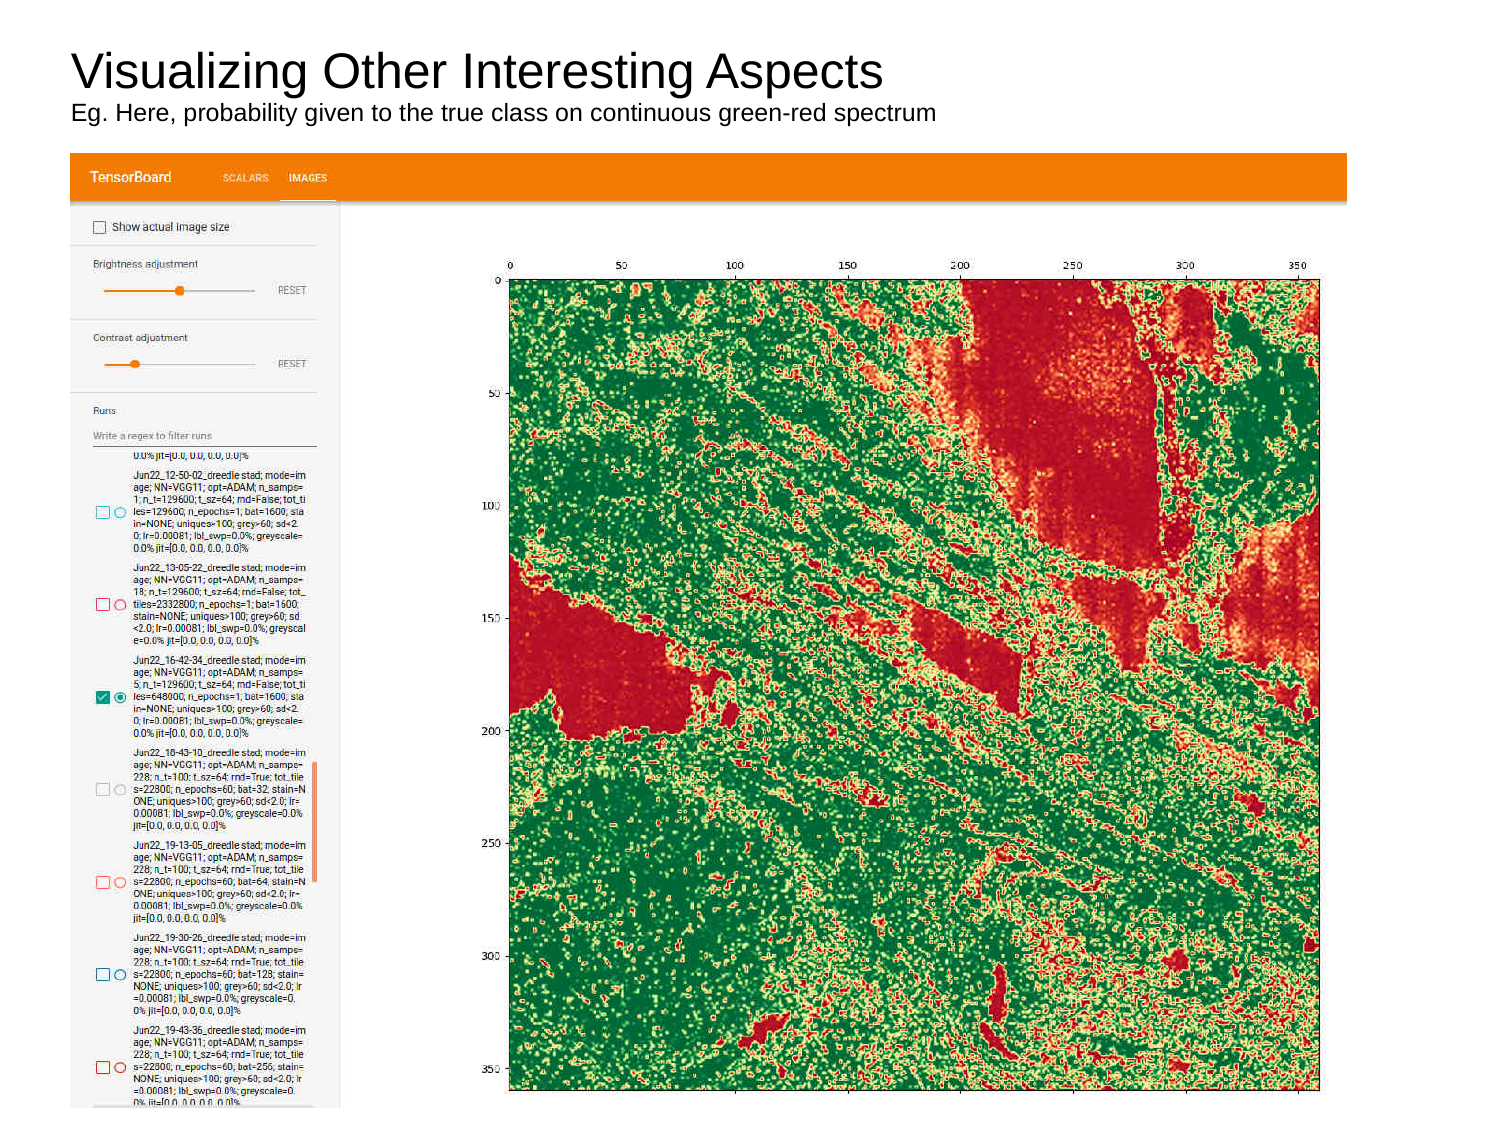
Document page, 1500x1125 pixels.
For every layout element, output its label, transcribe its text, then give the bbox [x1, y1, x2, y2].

picture [70, 153, 1347, 1108]
title Visualizing Other Interesting Aspects Eg. Here, probability given to the true class on continuous green-red spectrum [70, 30, 1461, 140]
